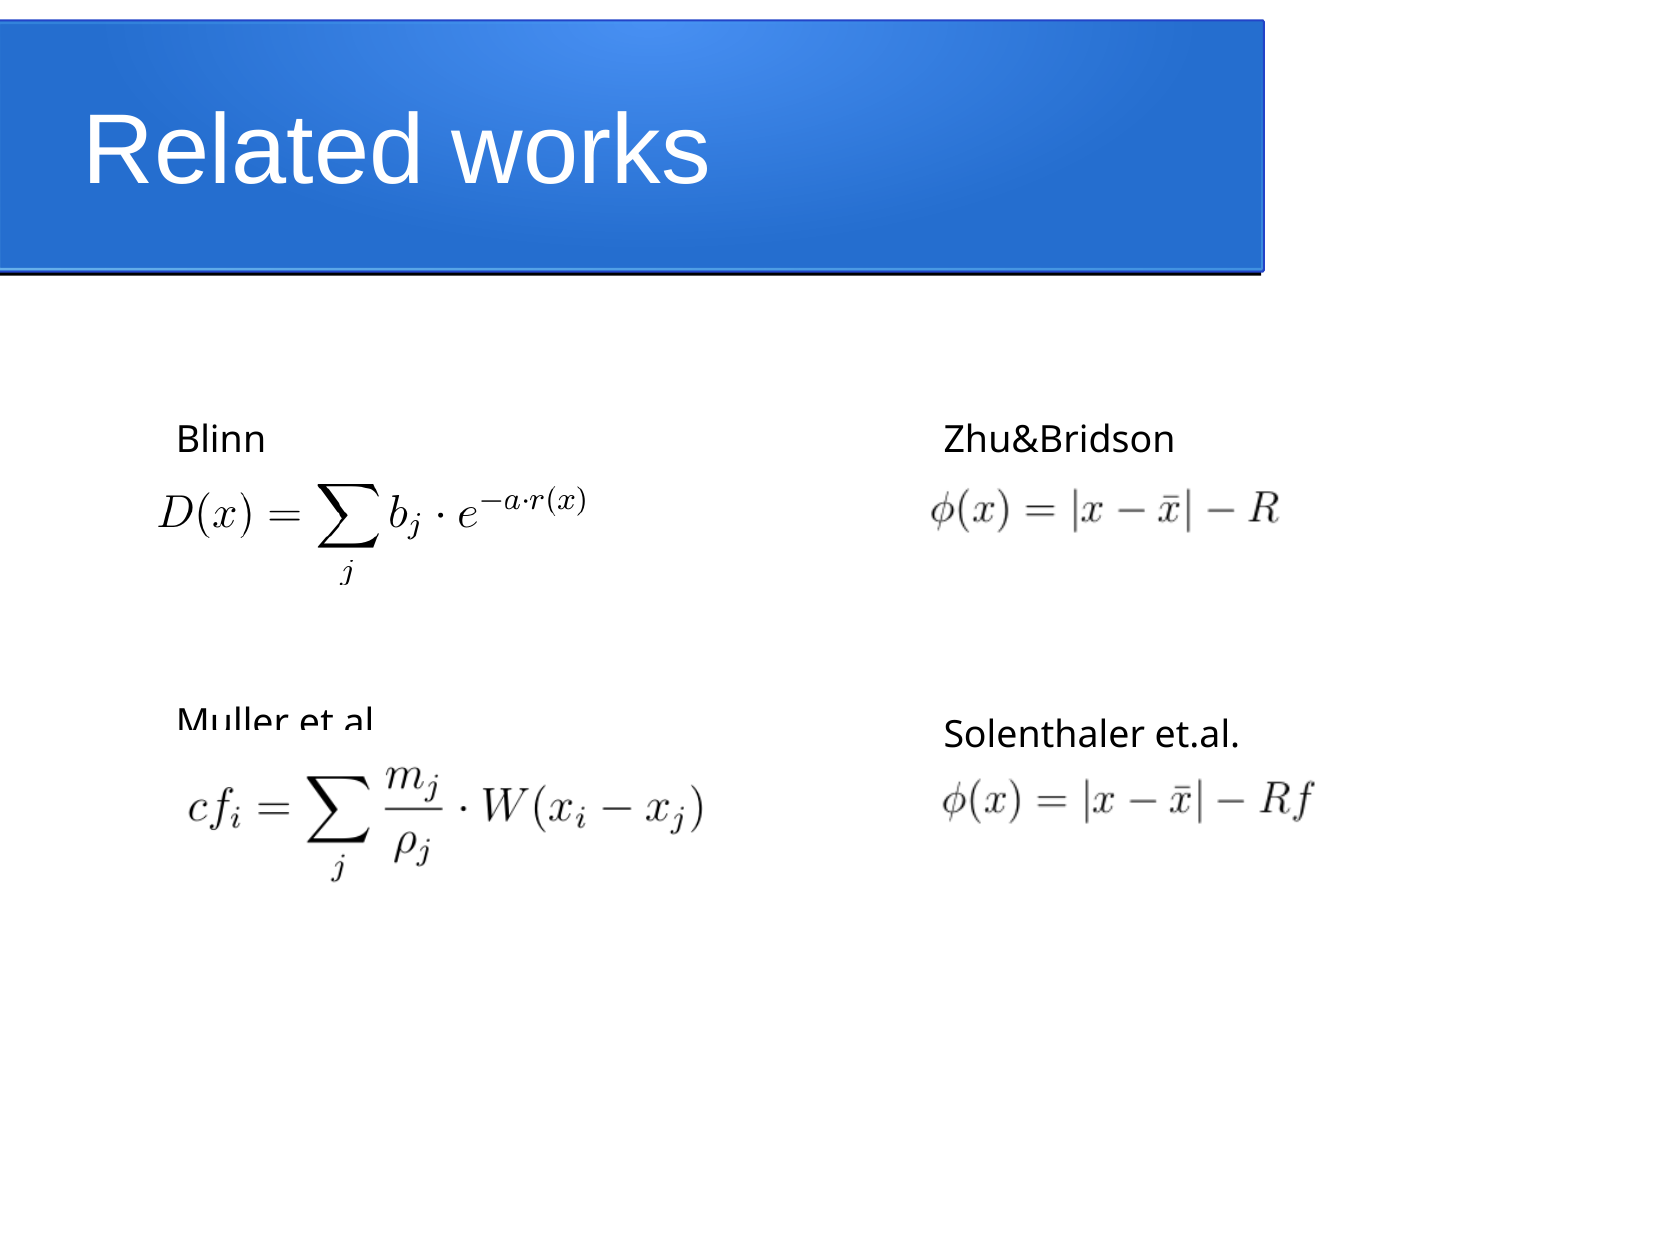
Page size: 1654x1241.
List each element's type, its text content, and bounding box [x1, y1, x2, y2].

text_box Solenthaler et.al. [928, 700, 1281, 759]
text_box Blinn [161, 405, 286, 464]
title Related works [82, 47, 1235, 252]
picture [937, 766, 1321, 835]
picture [919, 460, 1294, 547]
picture [165, 730, 723, 892]
text_box Zhu&Bridson [928, 405, 1203, 460]
text_box Muller et.al. [161, 688, 414, 747]
picture [125, 441, 601, 586]
